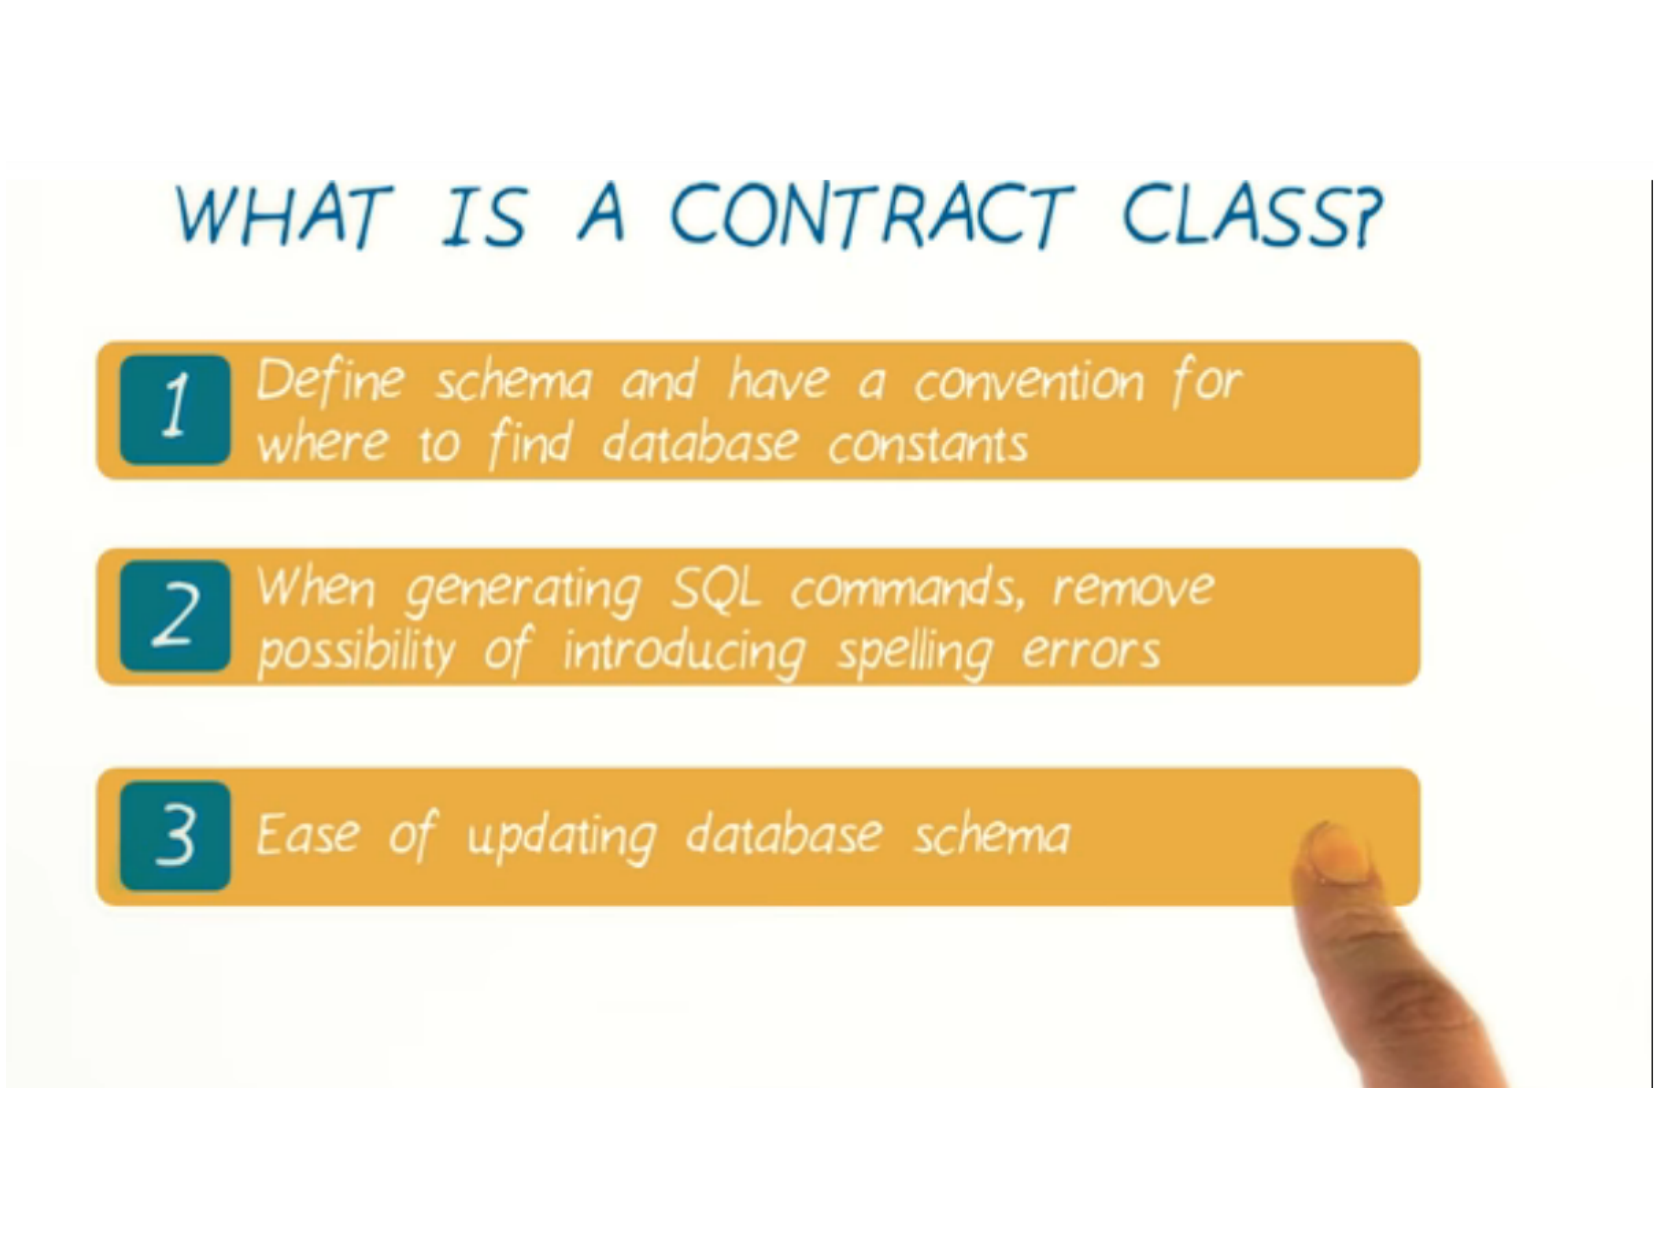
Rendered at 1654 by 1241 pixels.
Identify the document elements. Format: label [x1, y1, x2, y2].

picture [6, 161, 1654, 1088]
